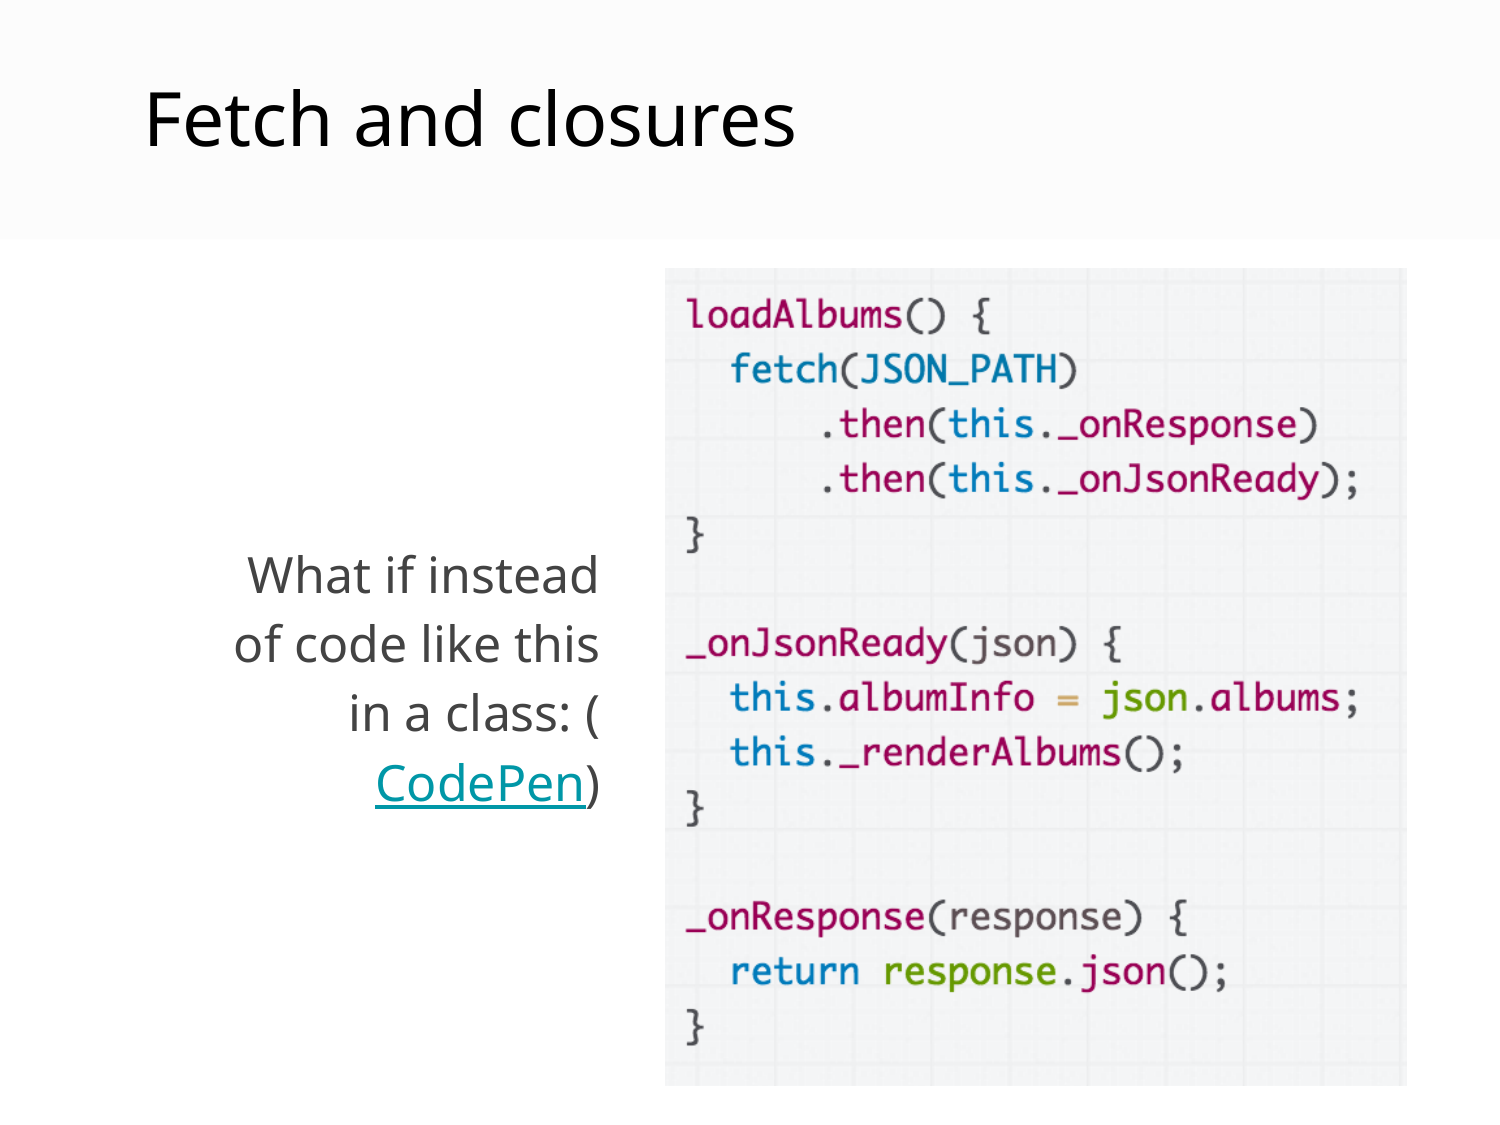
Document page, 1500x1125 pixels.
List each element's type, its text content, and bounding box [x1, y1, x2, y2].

picture [665, 268, 1407, 1086]
title Fetch and closures [128, 56, 1372, 183]
list What if instead of code like this in a class: (CodePen) [172, 453, 616, 901]
